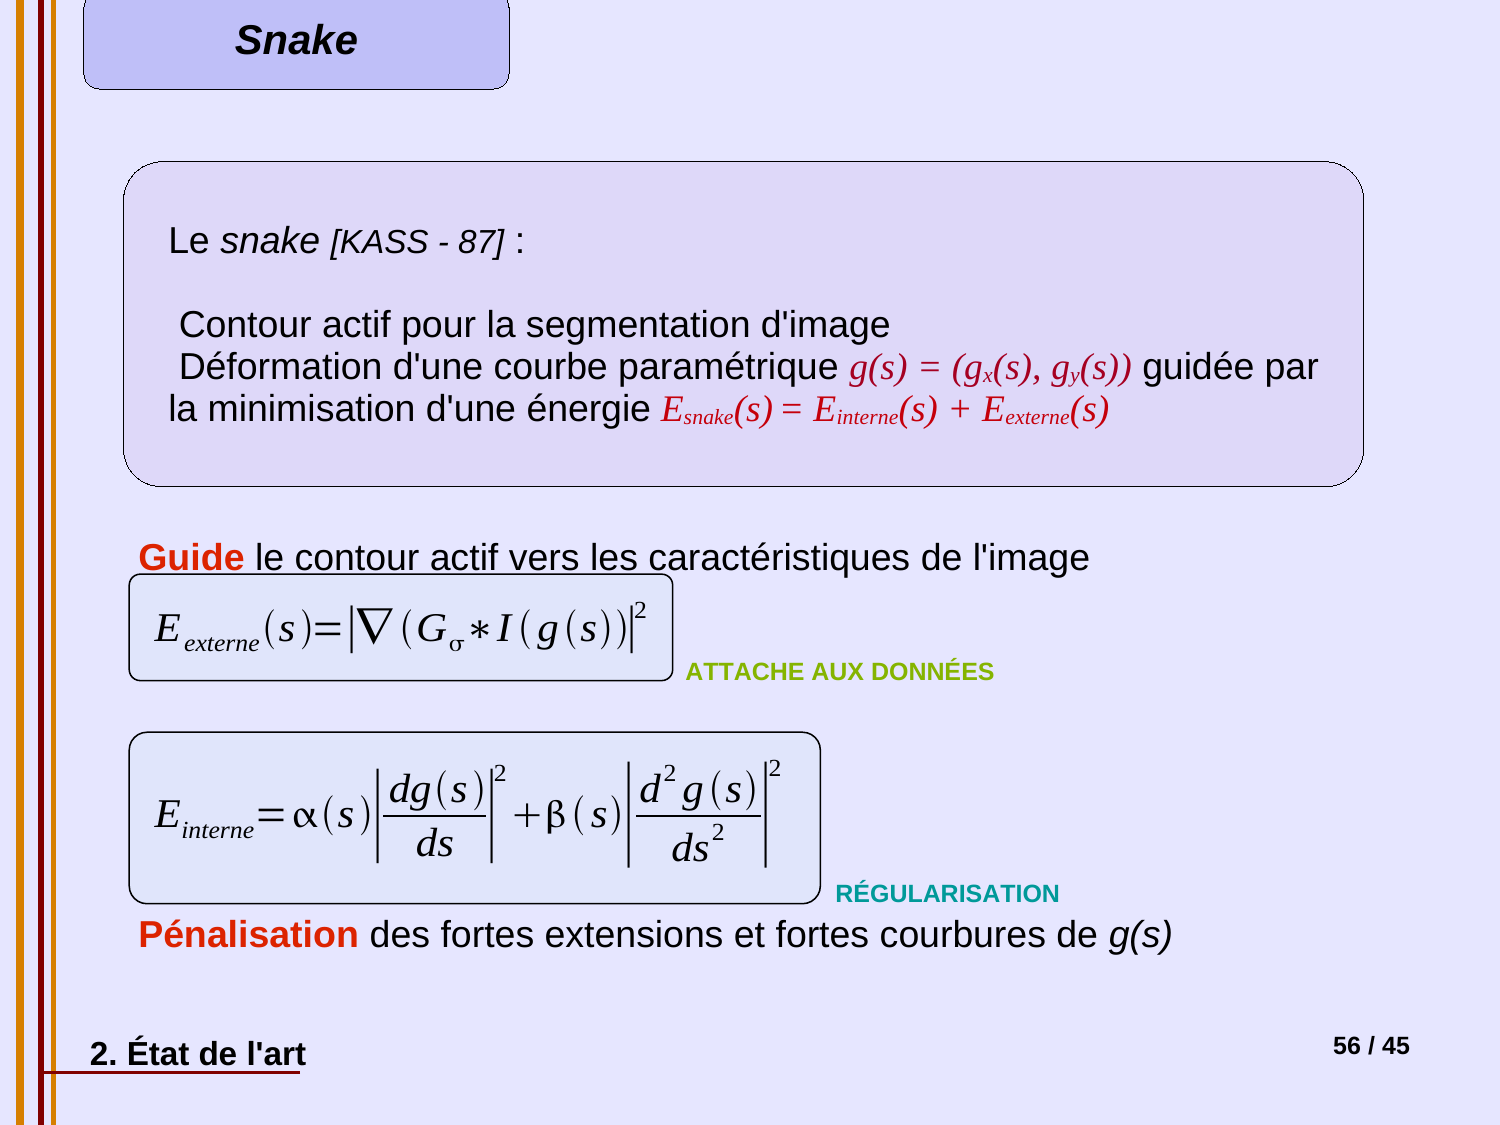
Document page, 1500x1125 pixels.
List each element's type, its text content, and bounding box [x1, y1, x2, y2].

text_box [129, 587, 673, 681]
text_box Pénalisation des fortes extensions et fortes courbures de g(s) [123, 905, 1186, 963]
text_box [129, 732, 821, 904]
chart [141, 597, 658, 657]
chart [141, 756, 792, 871]
text_box Snake [83, 0, 510, 90]
title 2. État de l'art [75, 1027, 597, 1080]
text_box ATTACHE AUX DONNÉES [670, 649, 1011, 694]
text_box Le snake [KASS - 87] : Contour actif pour la segmentation d'image Déformation d'une courbe paramétrique g(s) = (gx(s), gy(s)) guidée par la minimisation d'une énergie Esnake(s) = Einterne(s) + Eexterne(s) [123, 161, 1364, 487]
text_box Guide le contour actif vers les caractéristiques de l'image [123, 529, 1103, 587]
text_box RÉGULARISATION [820, 872, 1076, 916]
